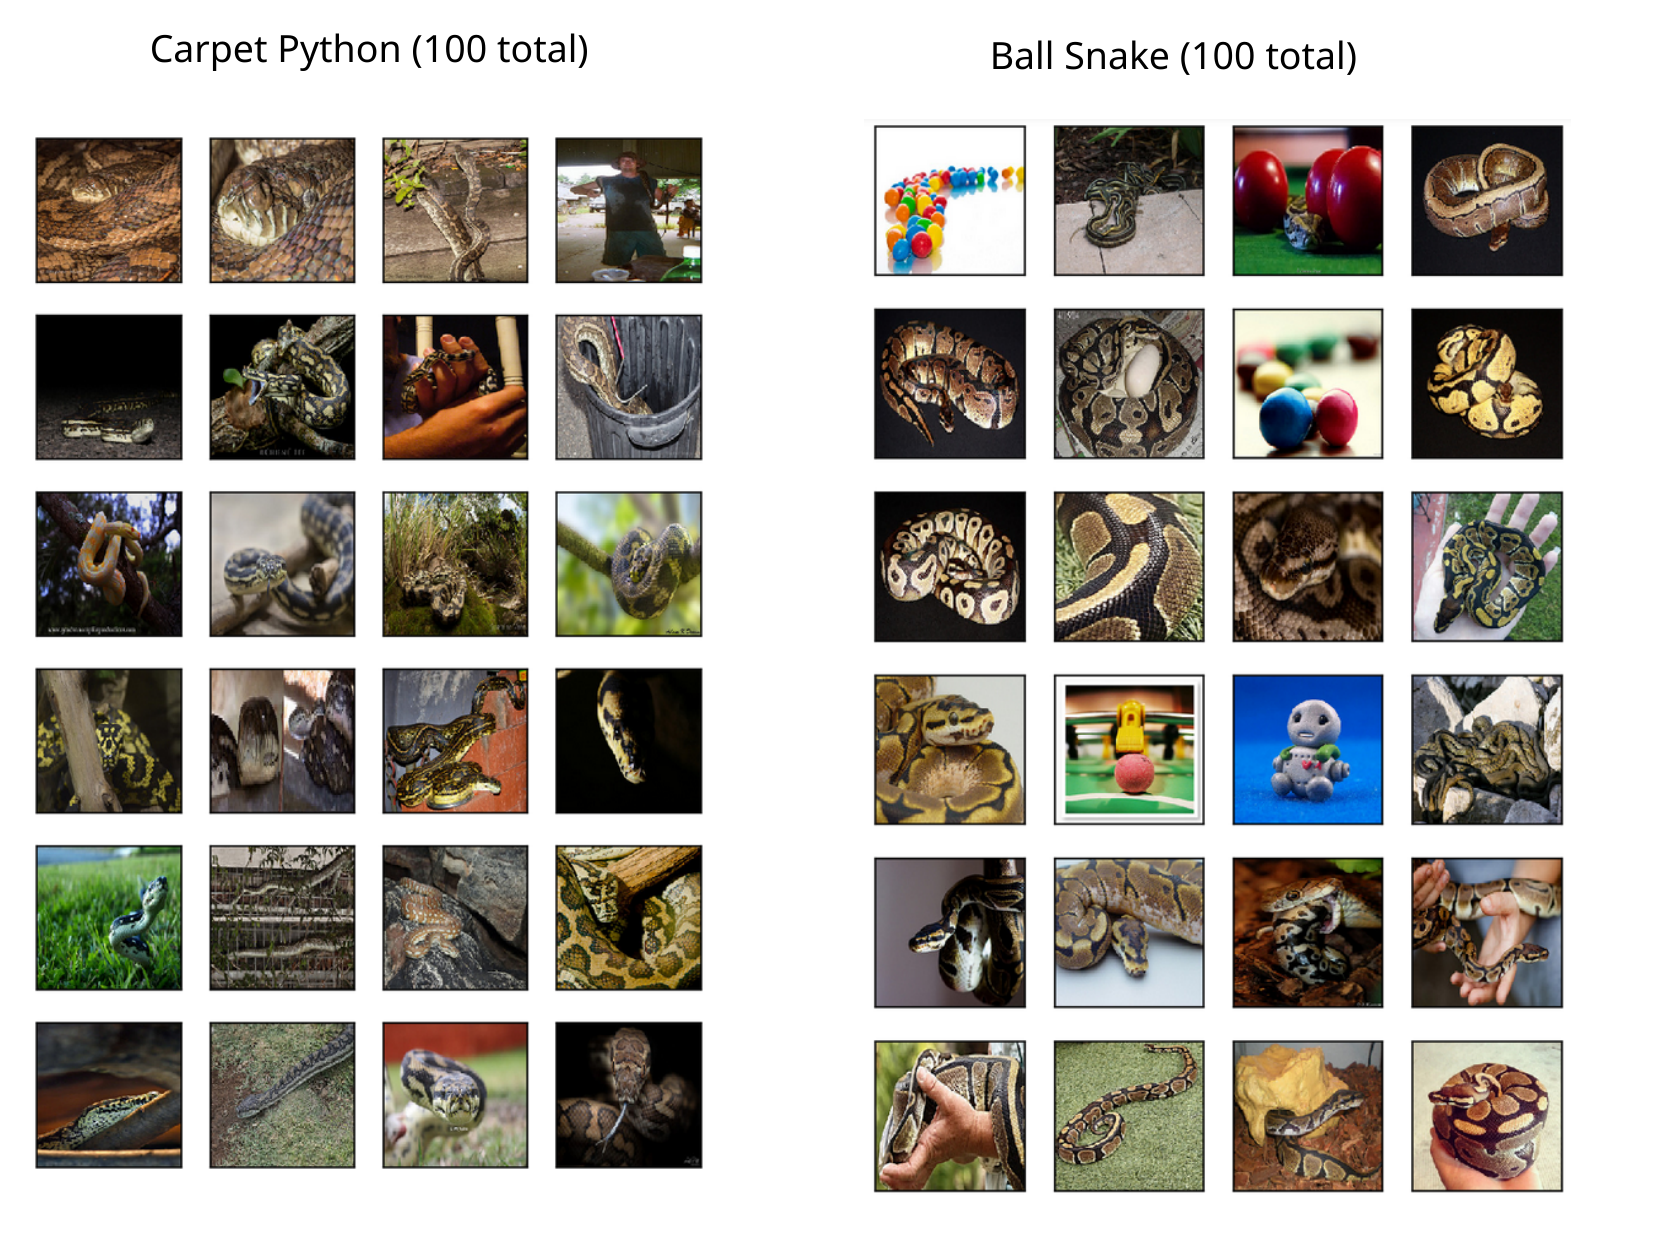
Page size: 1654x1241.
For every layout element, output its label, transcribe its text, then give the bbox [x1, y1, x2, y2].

picture [864, 119, 1571, 1201]
picture [22, 124, 721, 1171]
text_box Ball Snake (100 total) [975, 22, 1391, 76]
text_box Carpet Python (100 total) [135, 15, 706, 68]
